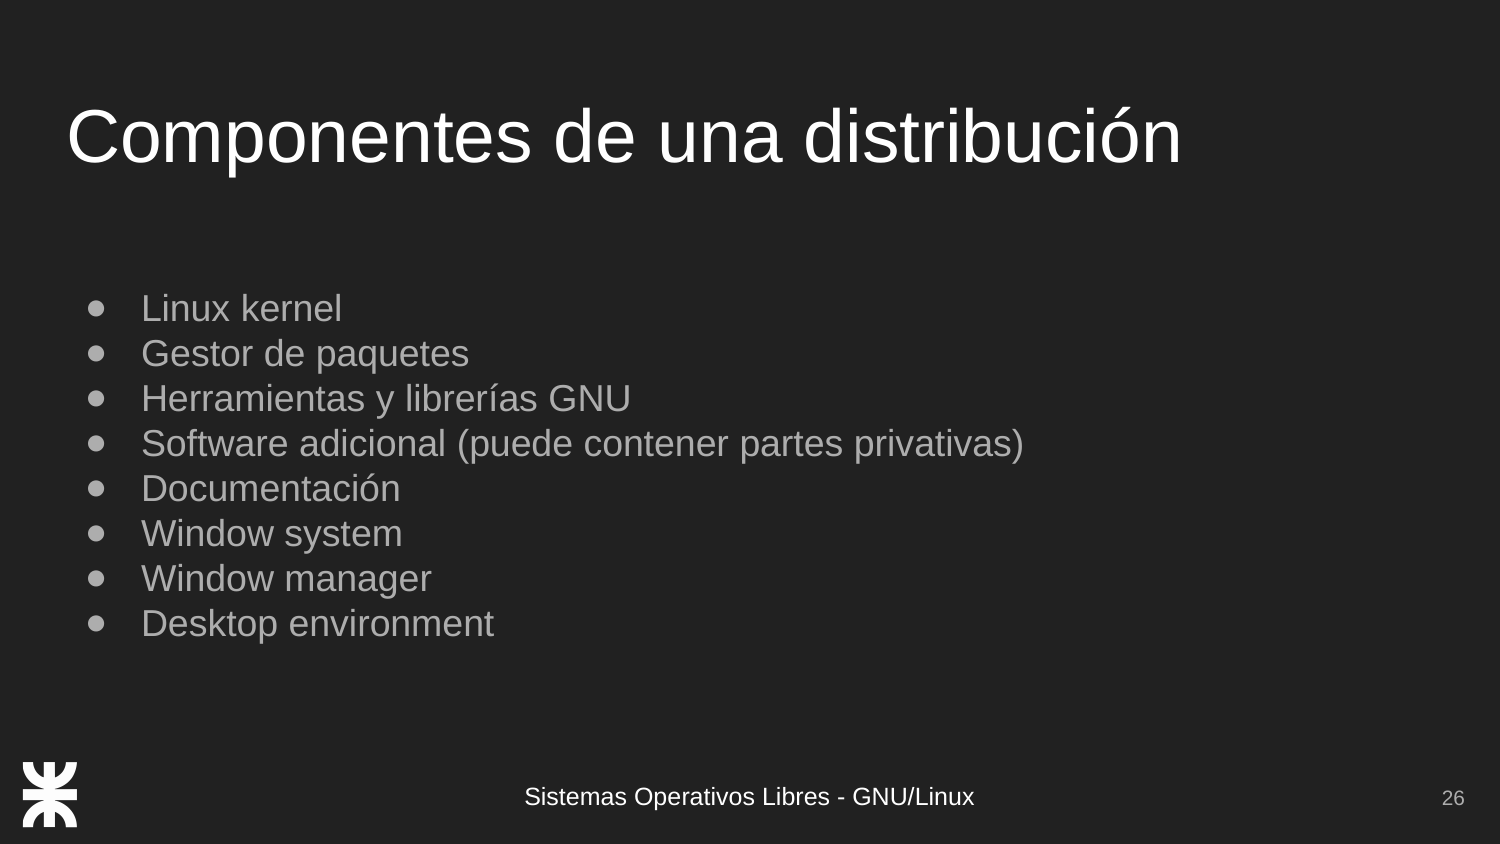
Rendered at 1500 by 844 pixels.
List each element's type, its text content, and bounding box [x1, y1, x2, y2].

title Componentes de una distribución [51, 72, 1449, 167]
picture [22, 762, 77, 829]
slide_number <number> [1389, 764, 1480, 830]
list Linux kernel Gestor de paquetes Herramientas y librerías GNU Software adicional (puede contener partes privativas) Documentación Window system Window manager Desktop environment [51, 268, 1449, 750]
title Sistemas Operativos Libres - GNU/Linux [254, 748, 1246, 843]
